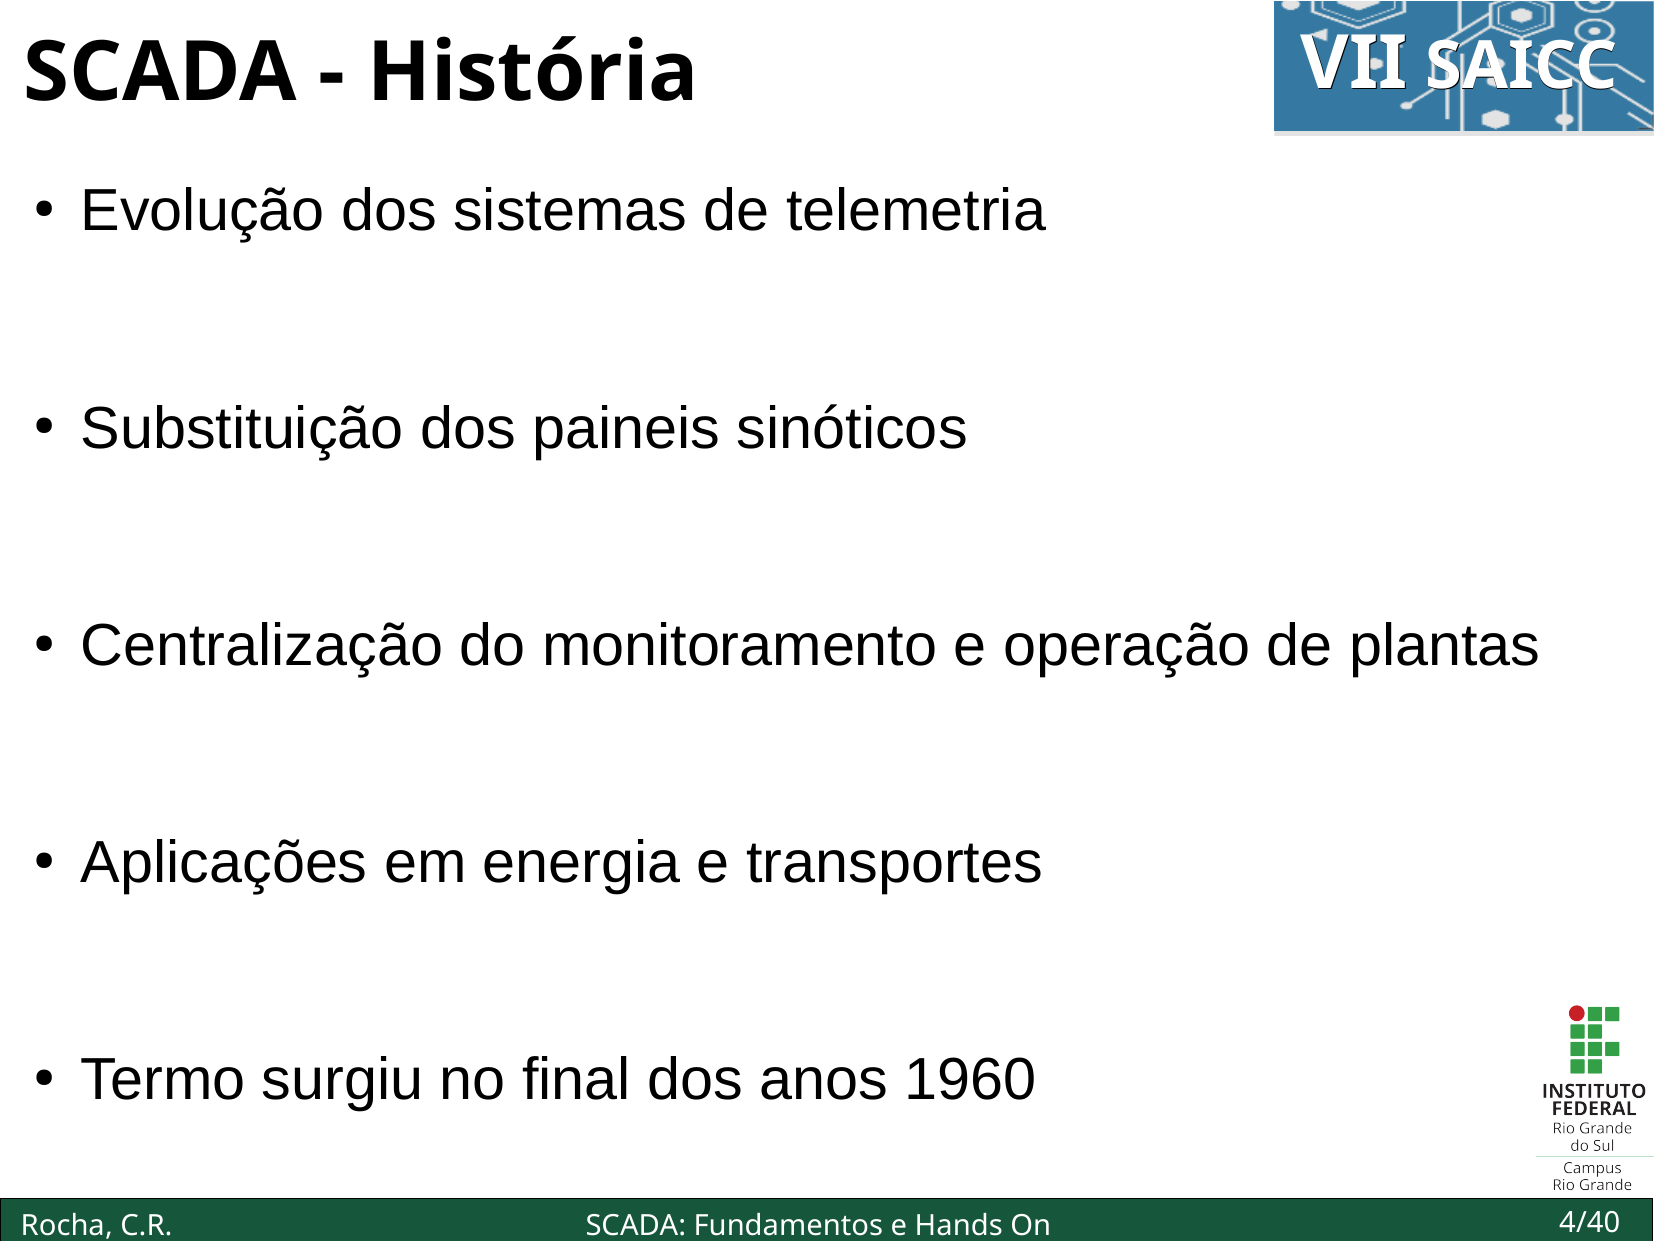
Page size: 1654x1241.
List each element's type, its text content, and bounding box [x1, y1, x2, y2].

picture [1274, 1, 1654, 131]
picture [1535, 1003, 1654, 1194]
list Evolução dos sistemas de telemetria Substituição dos paineis sinóticos Centralização do monitoramento e operação de plantas Aplicações em energia e transportes Termo surgiu no final dos anos 1960 [17, 177, 1625, 1117]
title SCADA - História [23, 21, 1247, 115]
